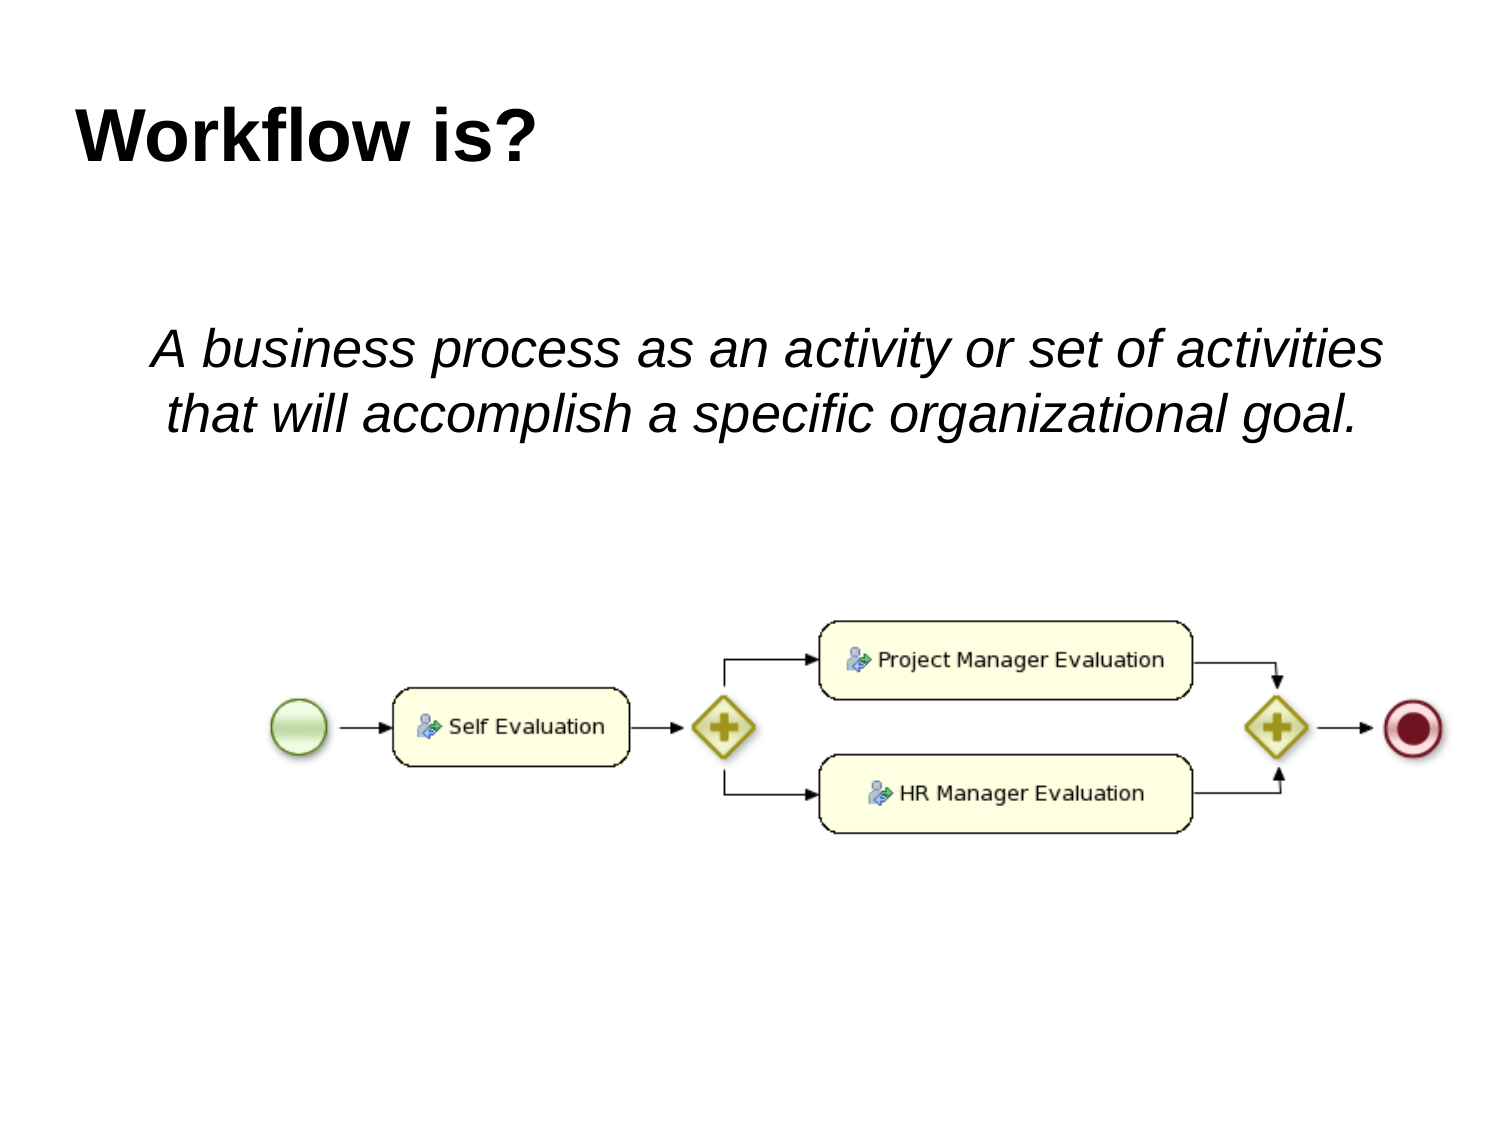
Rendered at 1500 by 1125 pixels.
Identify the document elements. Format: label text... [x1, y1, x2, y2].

text_box A business process as an activity or set of activities that will accomplish a specific organizational goal. [136, 305, 1402, 451]
picture [246, 604, 1475, 851]
title Workflow is? [74, 50, 1425, 221]
